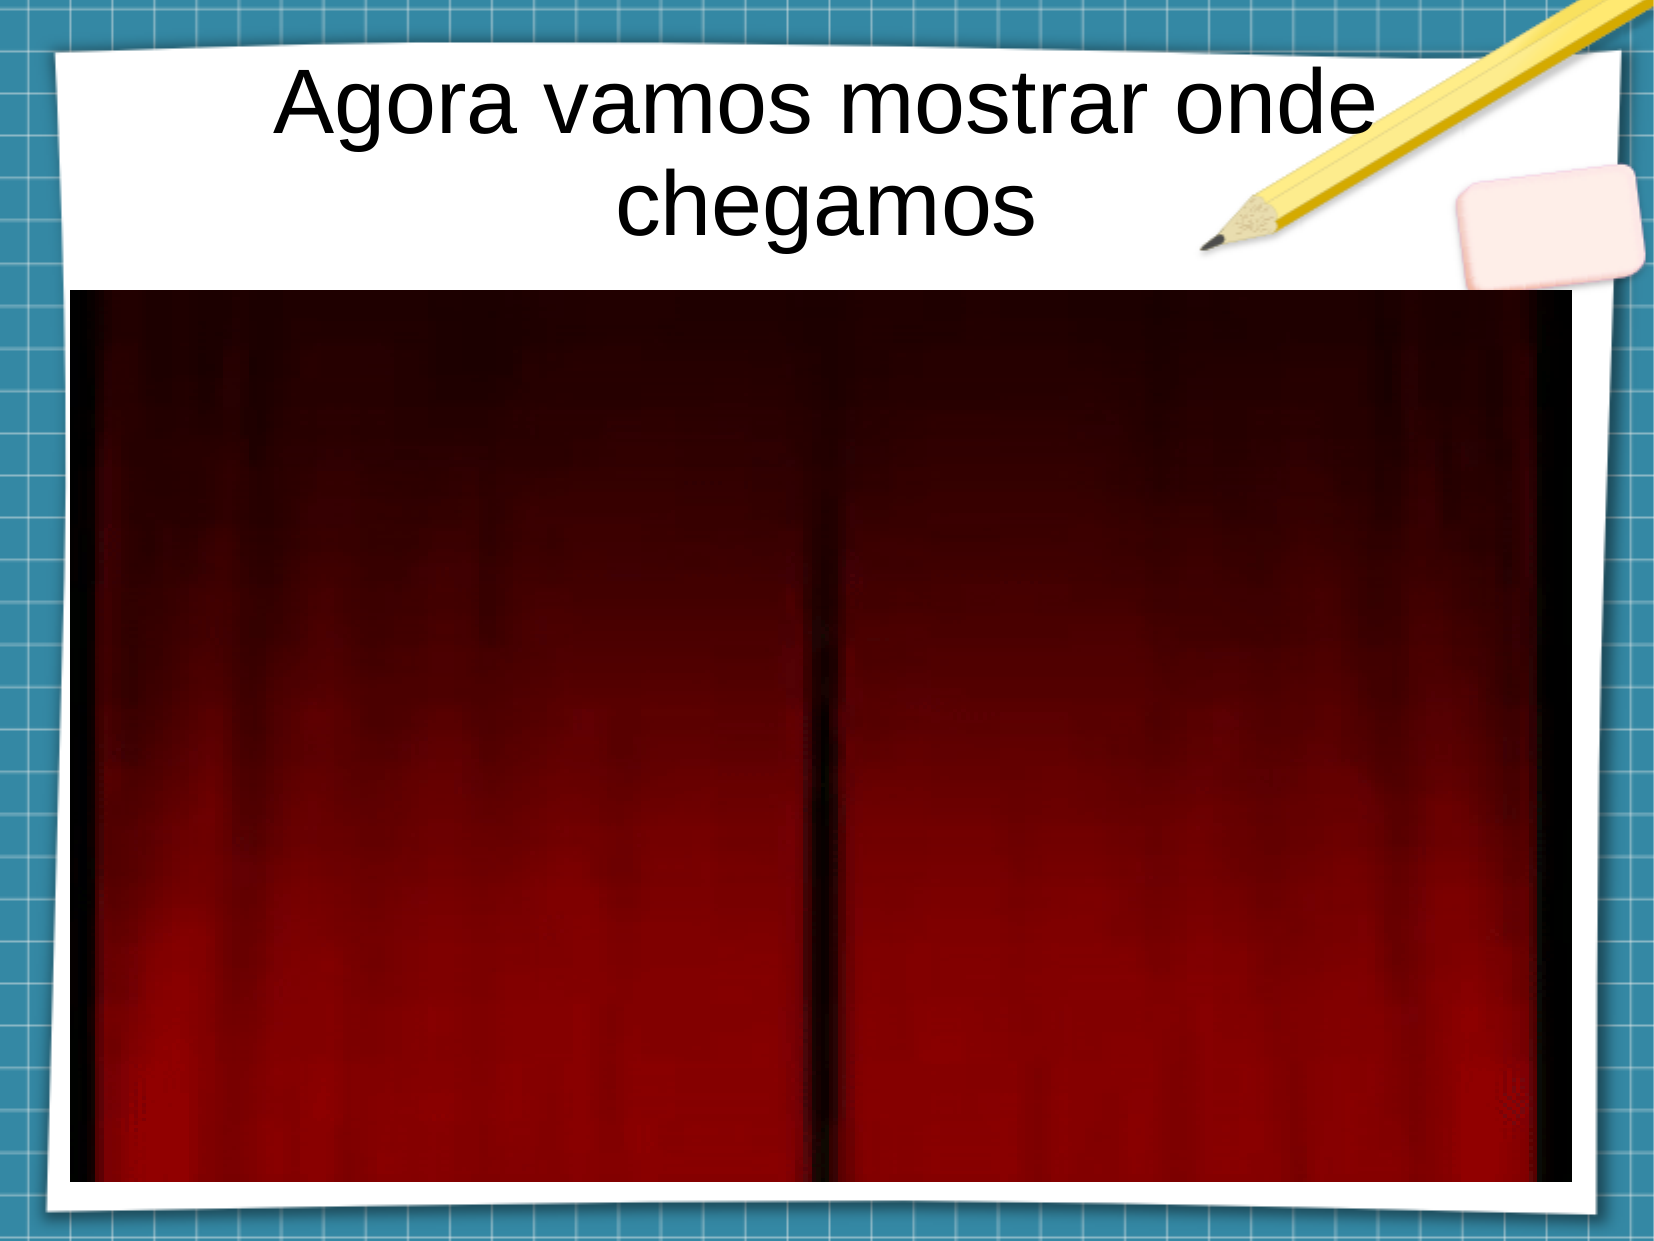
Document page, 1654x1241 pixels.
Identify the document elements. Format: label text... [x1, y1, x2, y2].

title Agora vamos mostrar onde chegamos [82, 49, 1571, 257]
picture [0, 0, 1654, 1241]
